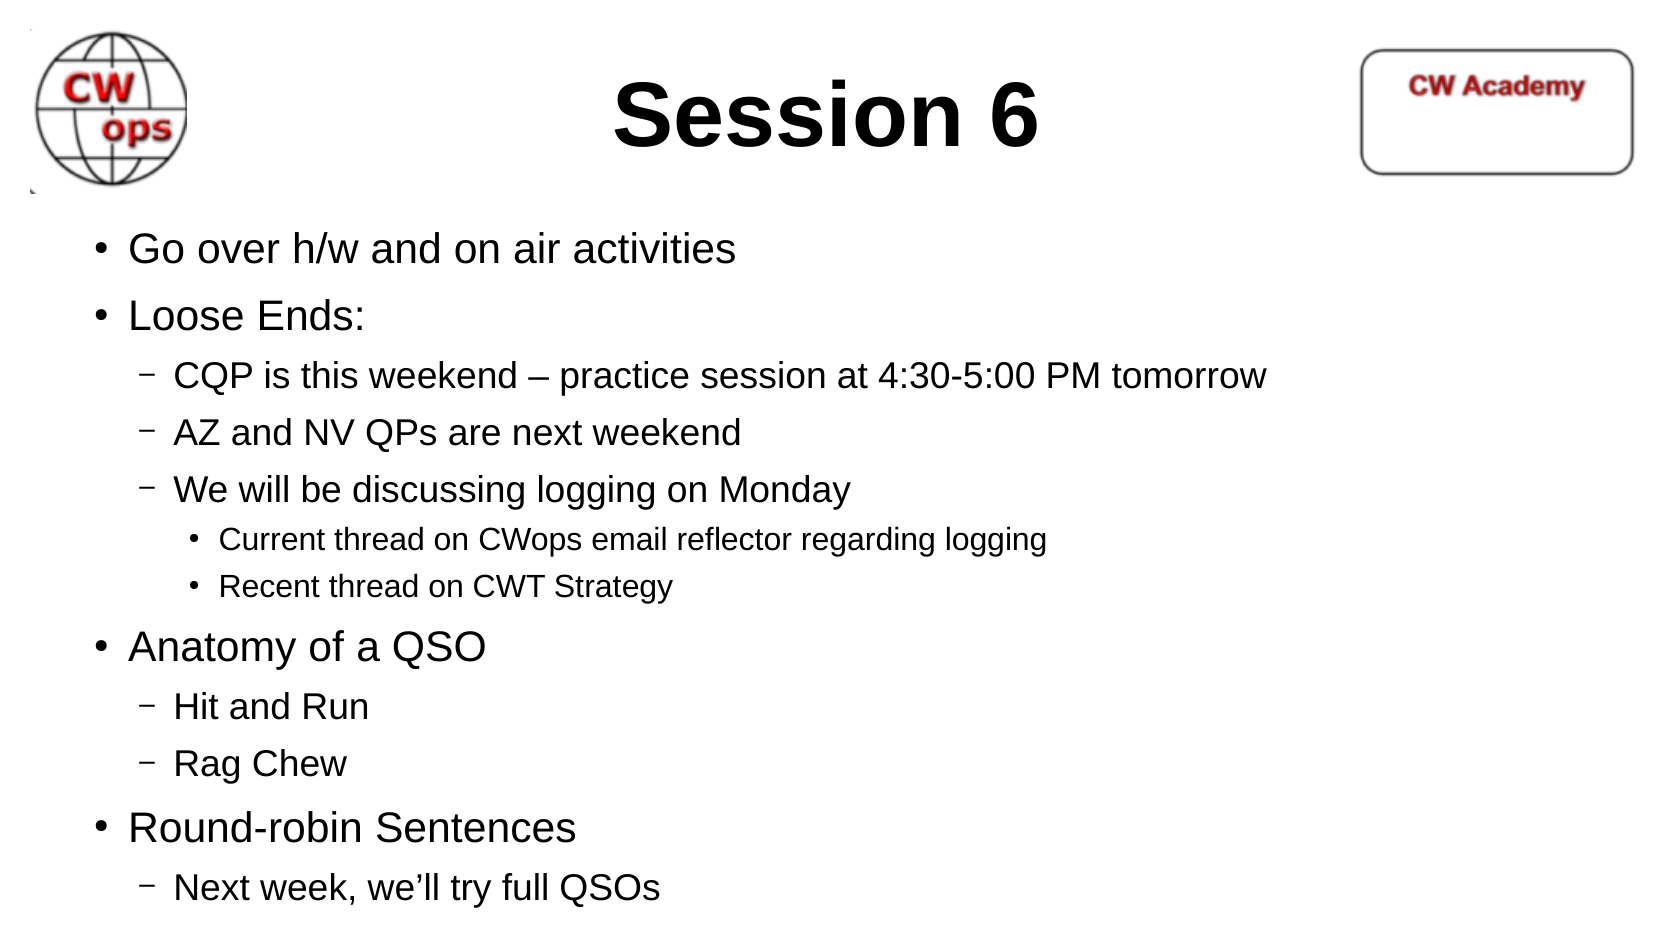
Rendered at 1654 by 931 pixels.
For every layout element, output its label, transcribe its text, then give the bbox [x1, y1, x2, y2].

picture [1571, 37, 1640, 186]
list Go over h/w and on air activities Loose Ends: CQP is this weekend – practice session at 4:30-5:00 PM tomorrow AZ and NV QPs are next weekend We will be discussing logging on Monday Current thread on CWops email reflector regarding logging Recent thread on CWT Strategy Anatomy of a QSO Hit and Run Rag Chew Round-robin Sentences Next week, we’ll try full QSOs [82, 225, 1571, 915]
picture [30, 29, 187, 194]
title Session 6 [82, 37, 1571, 193]
